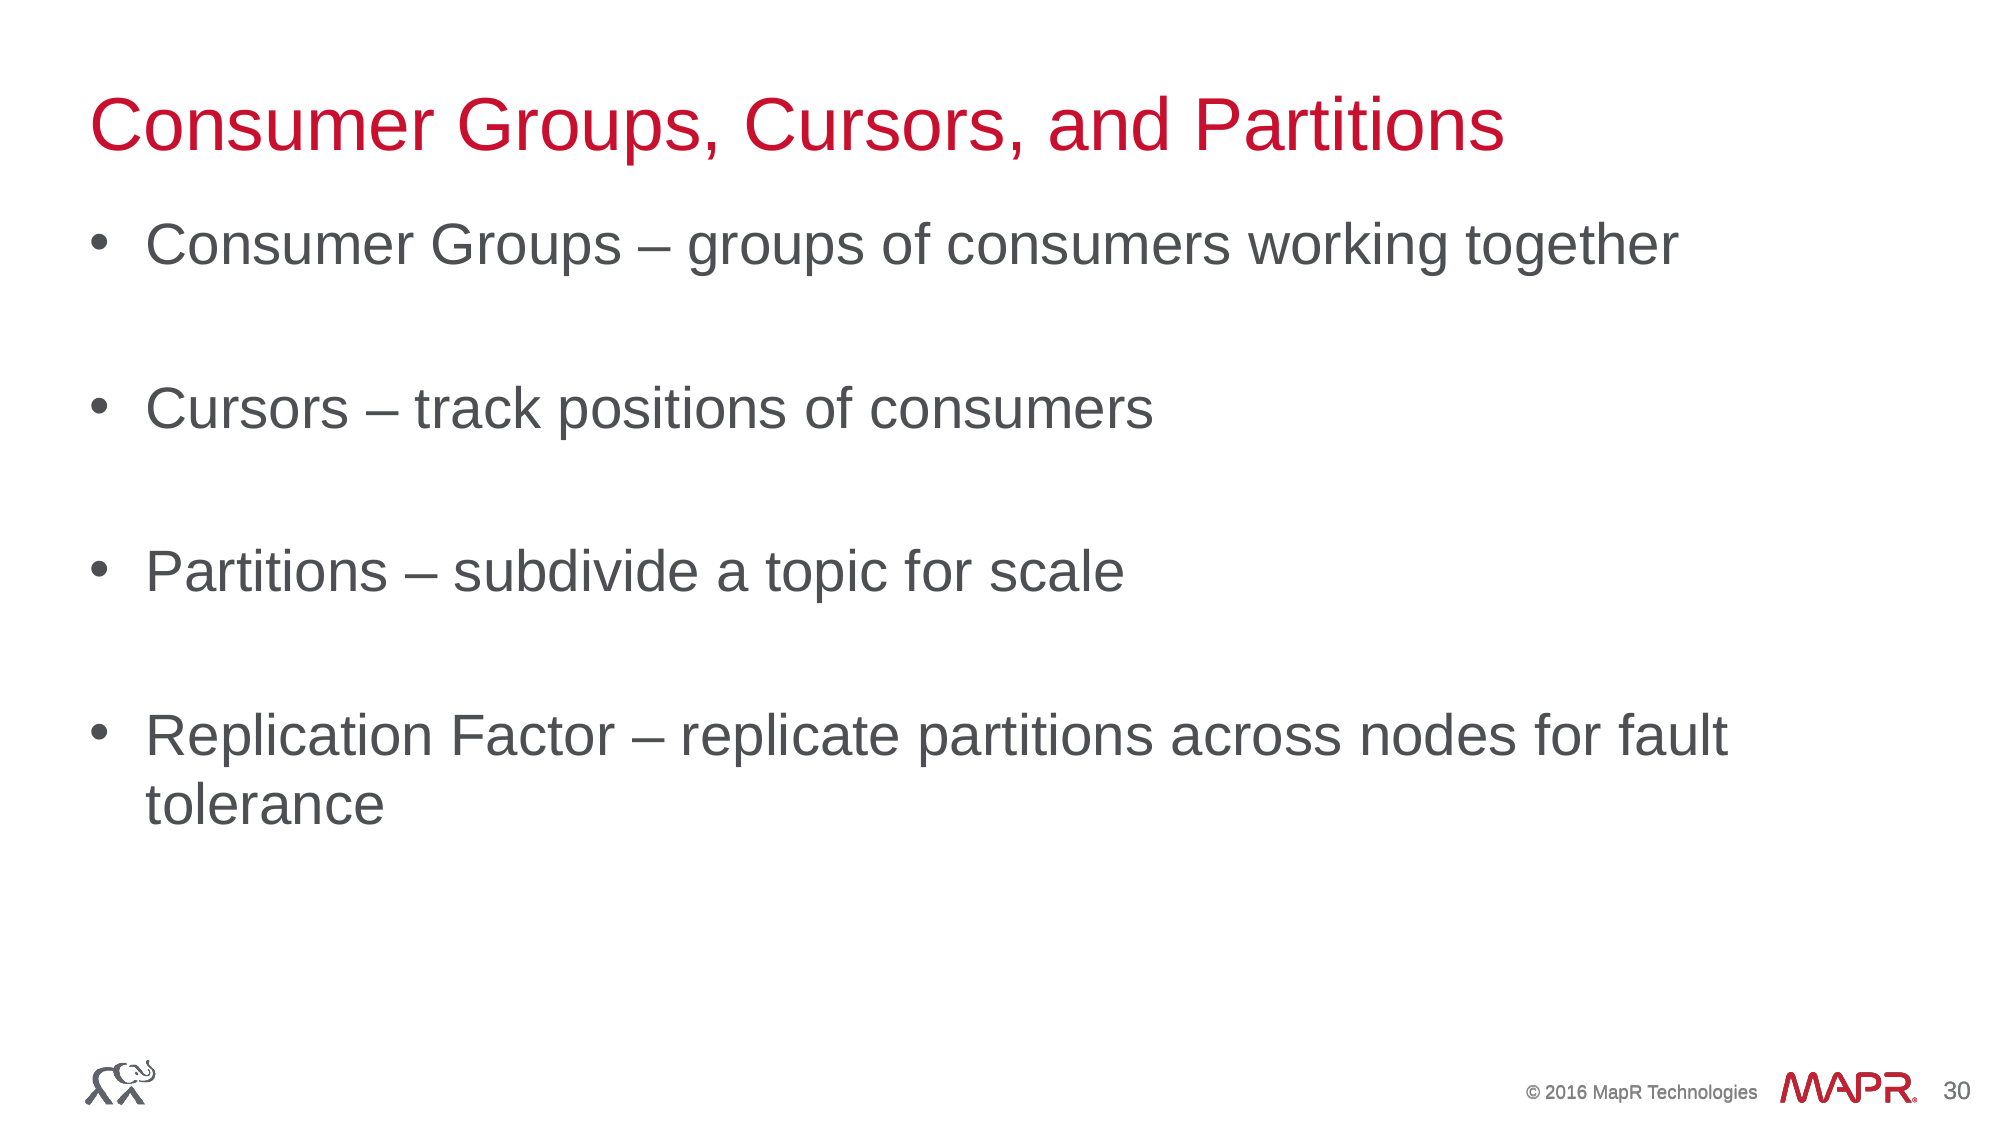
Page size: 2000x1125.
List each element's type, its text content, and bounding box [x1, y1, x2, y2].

list Consumer Groups – groups of consumers working together Cursors – track positions of consumers Partitions – subdivide a topic for scale Replication Factor – replicate partitions across nodes for fault tolerance [69, 196, 1869, 1005]
picture [75, 1038, 167, 1125]
title Consumer Groups, Cursors, and Partitions [69, 45, 1869, 196]
